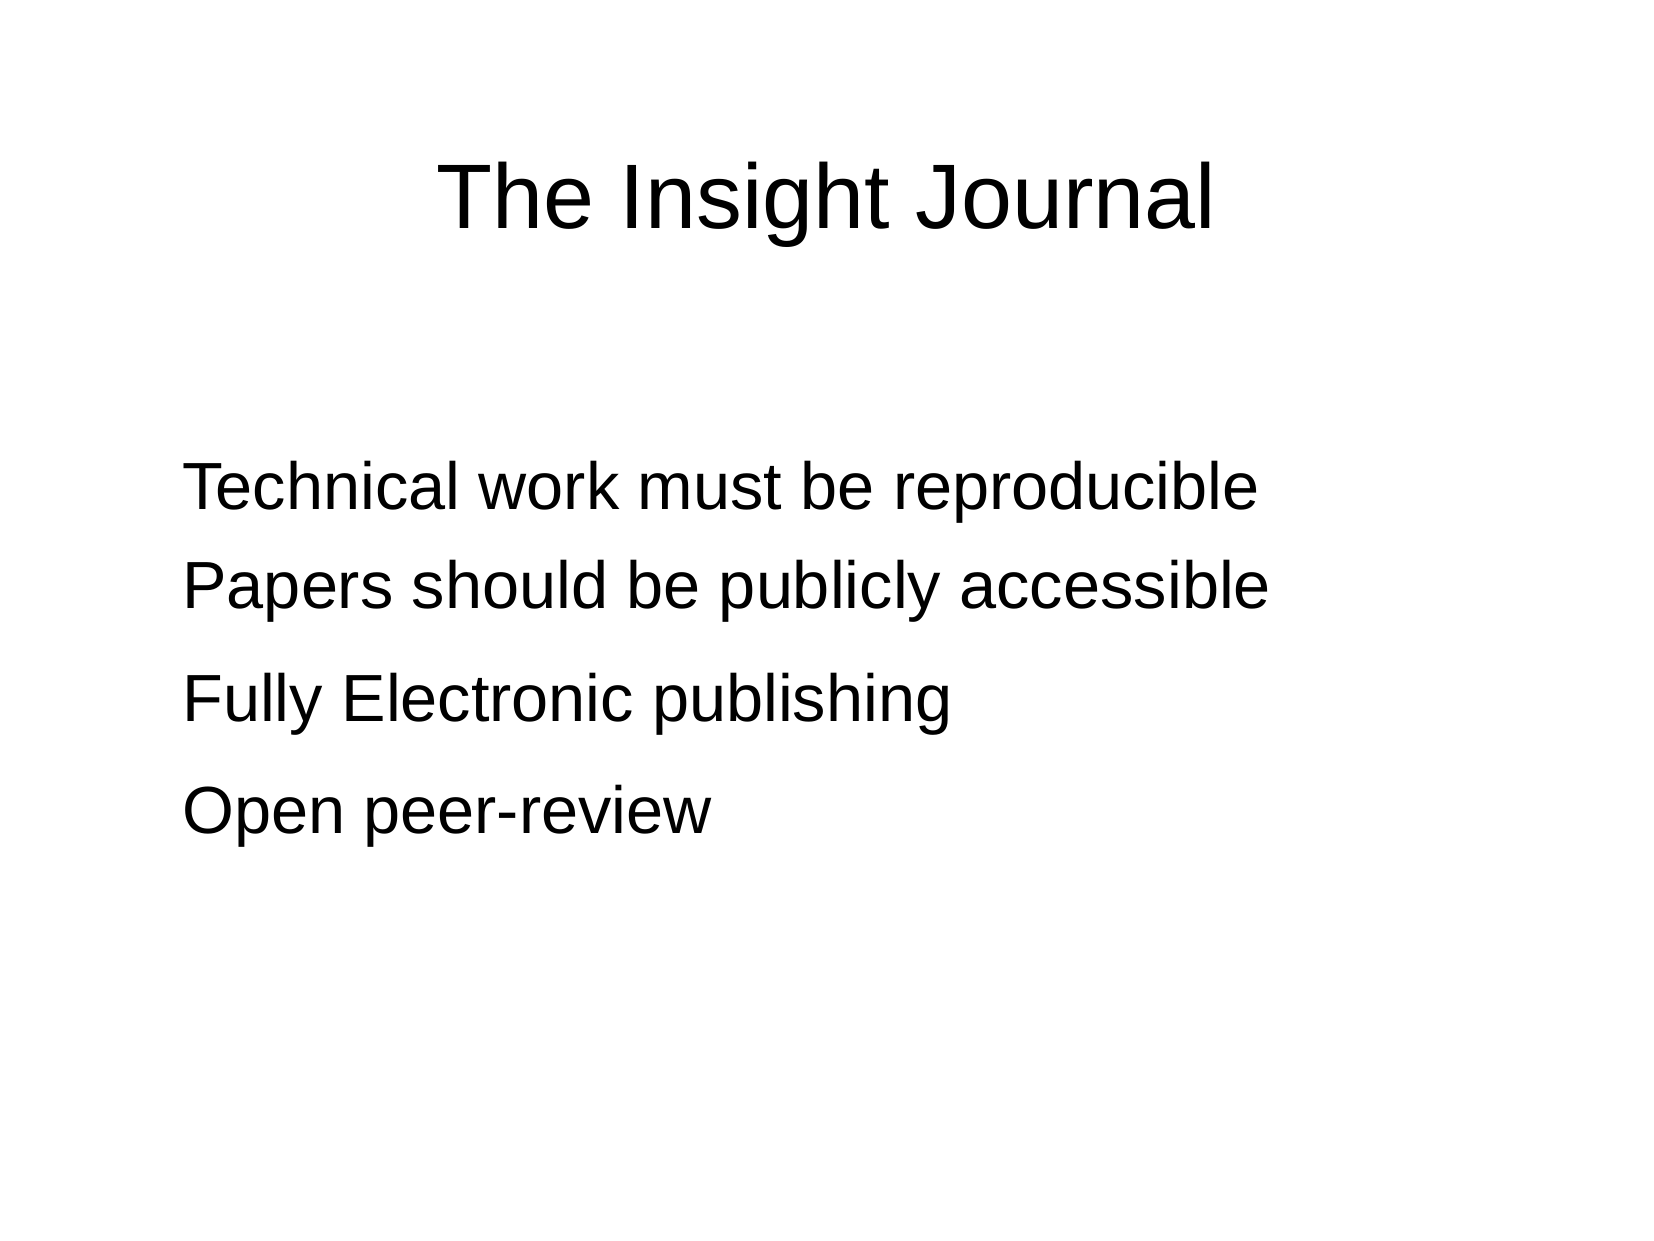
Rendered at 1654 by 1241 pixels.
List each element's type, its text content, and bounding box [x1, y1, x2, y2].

title The Insight Journal [124, 96, 1530, 304]
list Technical work must be reproducible Papers should be publicly accessible Fully Electronic publishing Open peer-review [150, 416, 1584, 1051]
